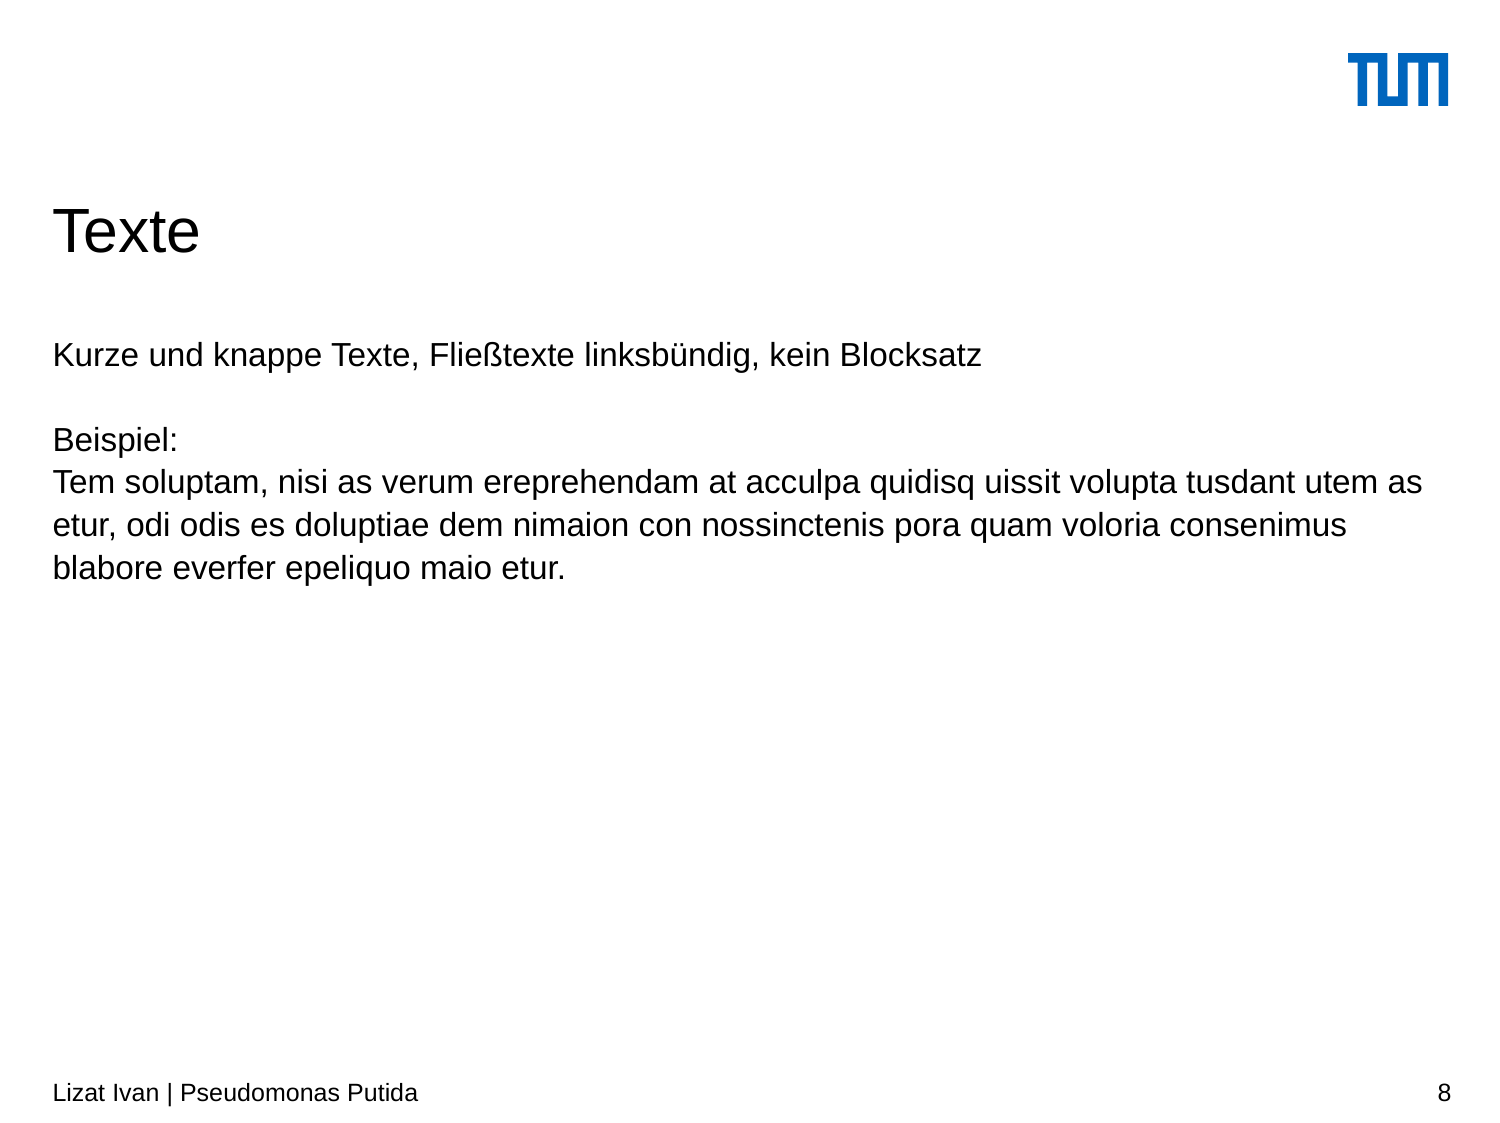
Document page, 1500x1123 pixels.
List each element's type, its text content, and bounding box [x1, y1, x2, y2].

list Kurze und knappe Texte, Fließtexte linksbündig, kein Blocksatz Beispiel: Tem soluptam, nisi as verum ereprehendam at acculpa quidisq uissit volupta tusdant utem as etur, odi odis es doluptiae dem nimaion con nossinctenis pora quam voloria consenimus blabore everfer epeliquo maio etur. [52, 330, 1453, 1105]
title Texte [52, 195, 1453, 266]
